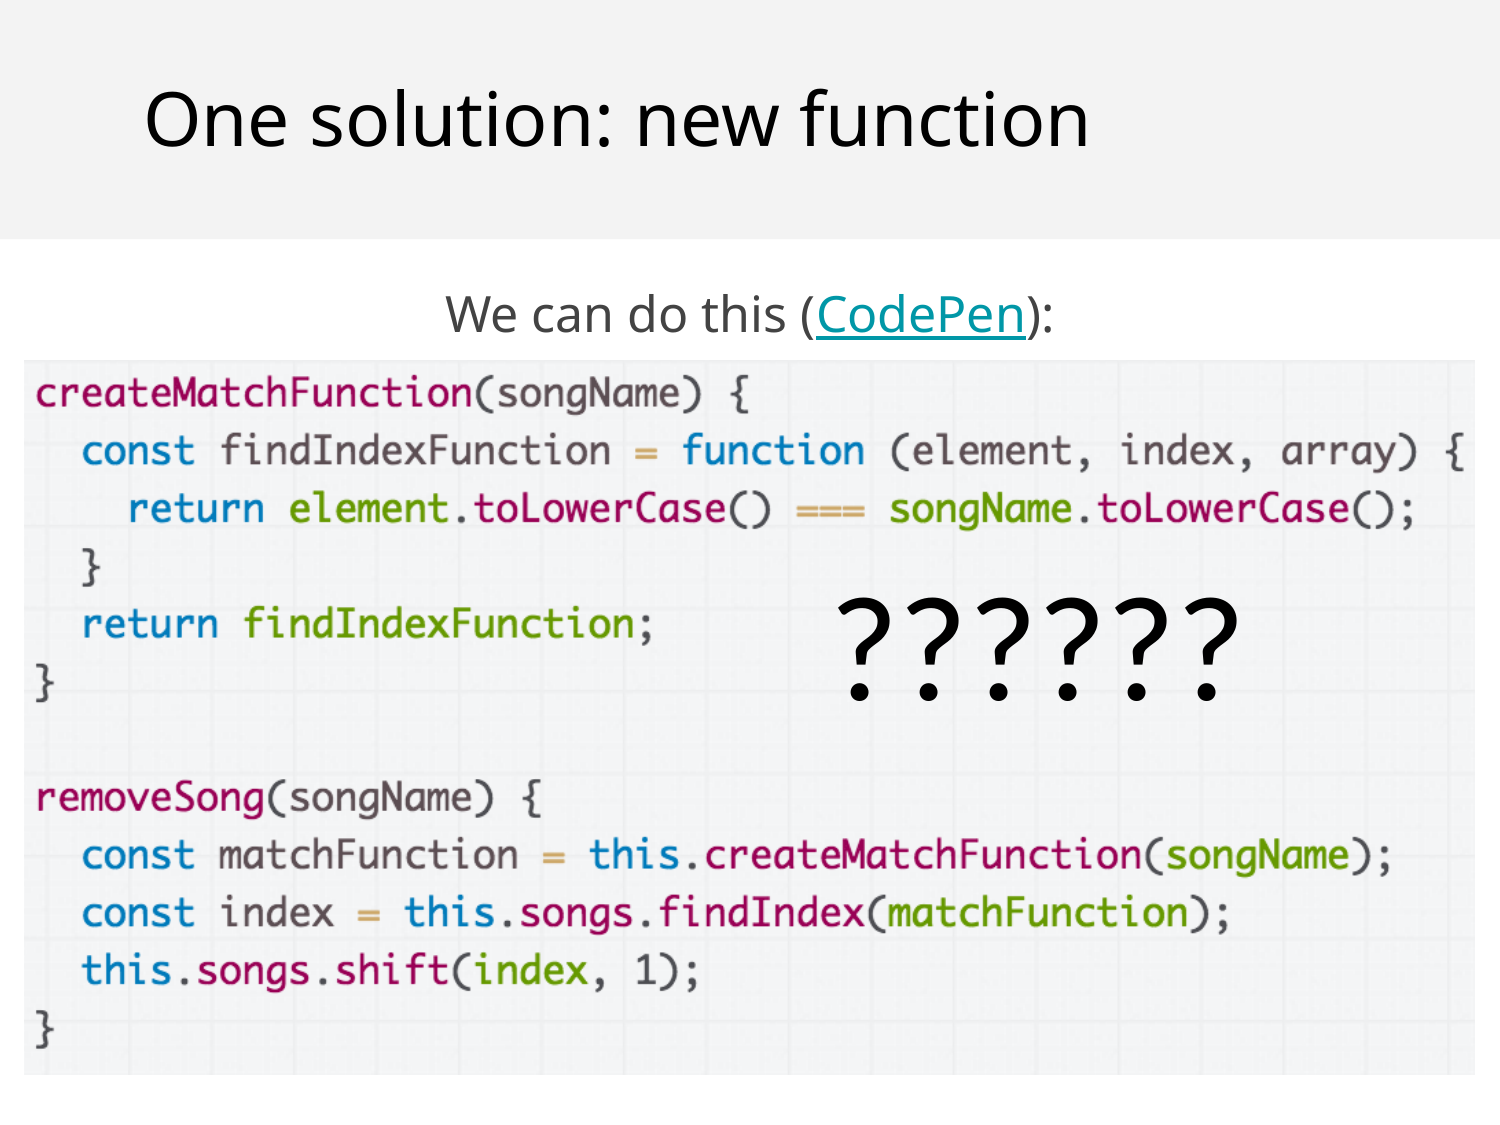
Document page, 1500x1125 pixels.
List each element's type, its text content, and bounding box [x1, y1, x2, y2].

list We can do this (CodePen): [122, 257, 1378, 336]
title One solution: new function [128, 56, 1372, 183]
picture [24, 360, 1475, 1075]
text_box ?????? [814, 535, 1357, 661]
